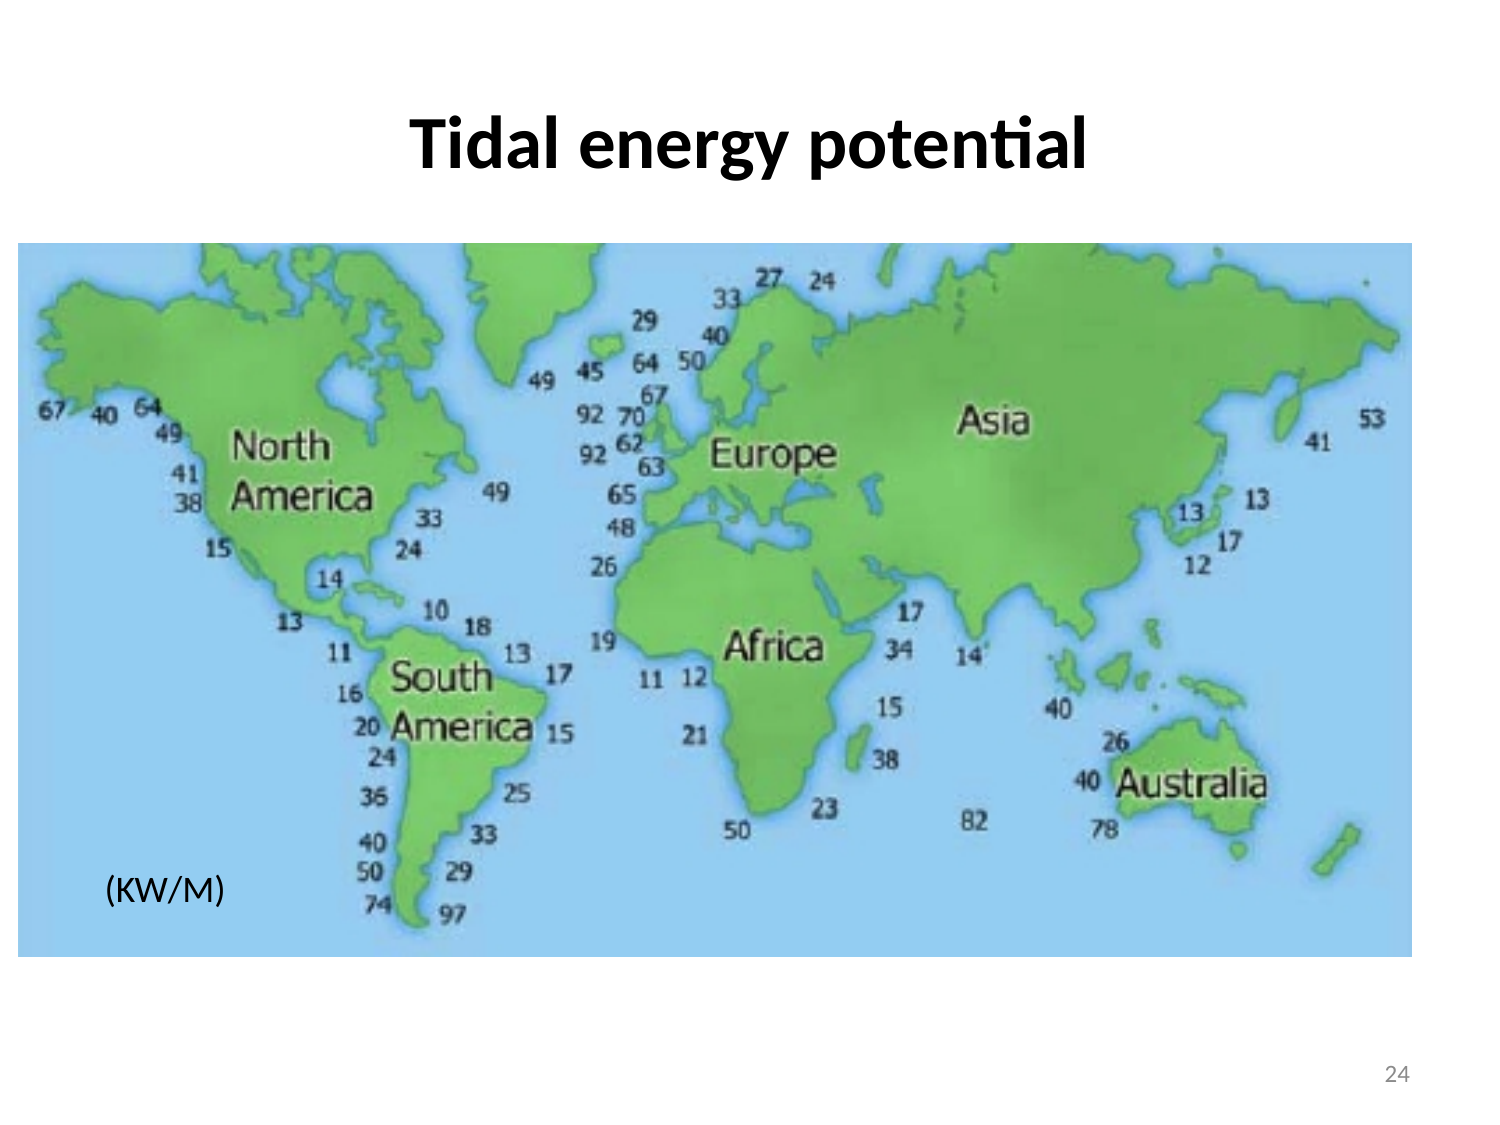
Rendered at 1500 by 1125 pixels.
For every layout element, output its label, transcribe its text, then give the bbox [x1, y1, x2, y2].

text_box Tidal energy potential [74, 45, 1425, 233]
picture [18, 243, 1412, 957]
text_box (KW/M) [89, 857, 241, 918]
